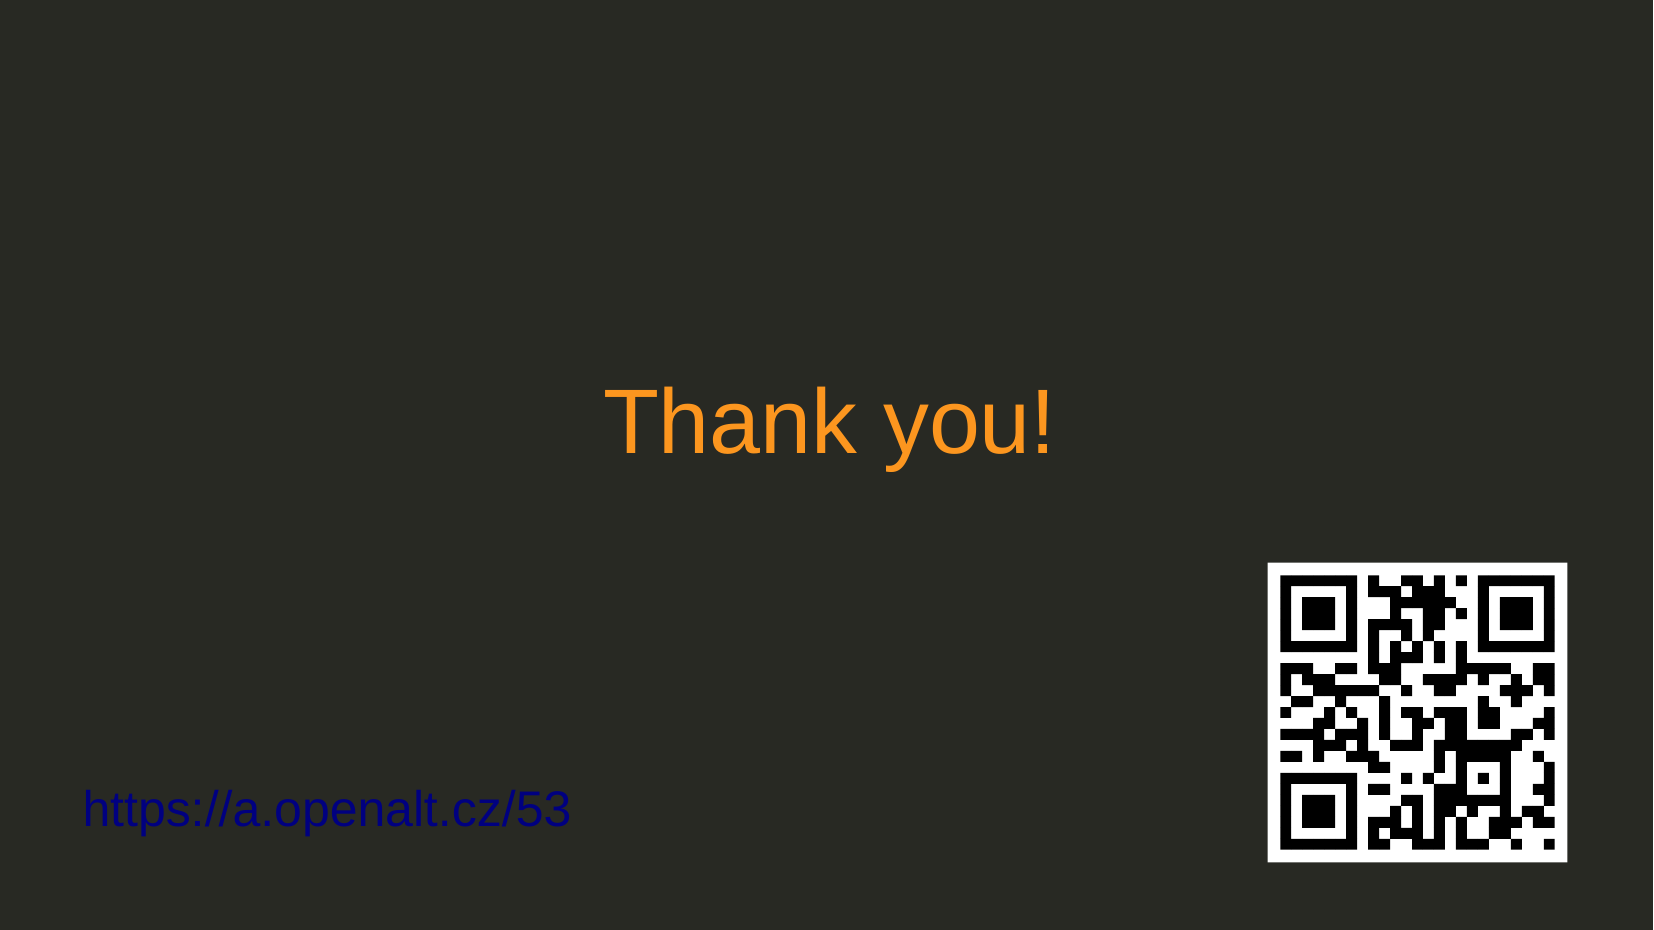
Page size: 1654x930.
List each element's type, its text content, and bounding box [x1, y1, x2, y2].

subtitle Thank you! https://a.openalt.cz/53 [82, 75, 1578, 826]
picture [1267, 562, 1568, 863]
